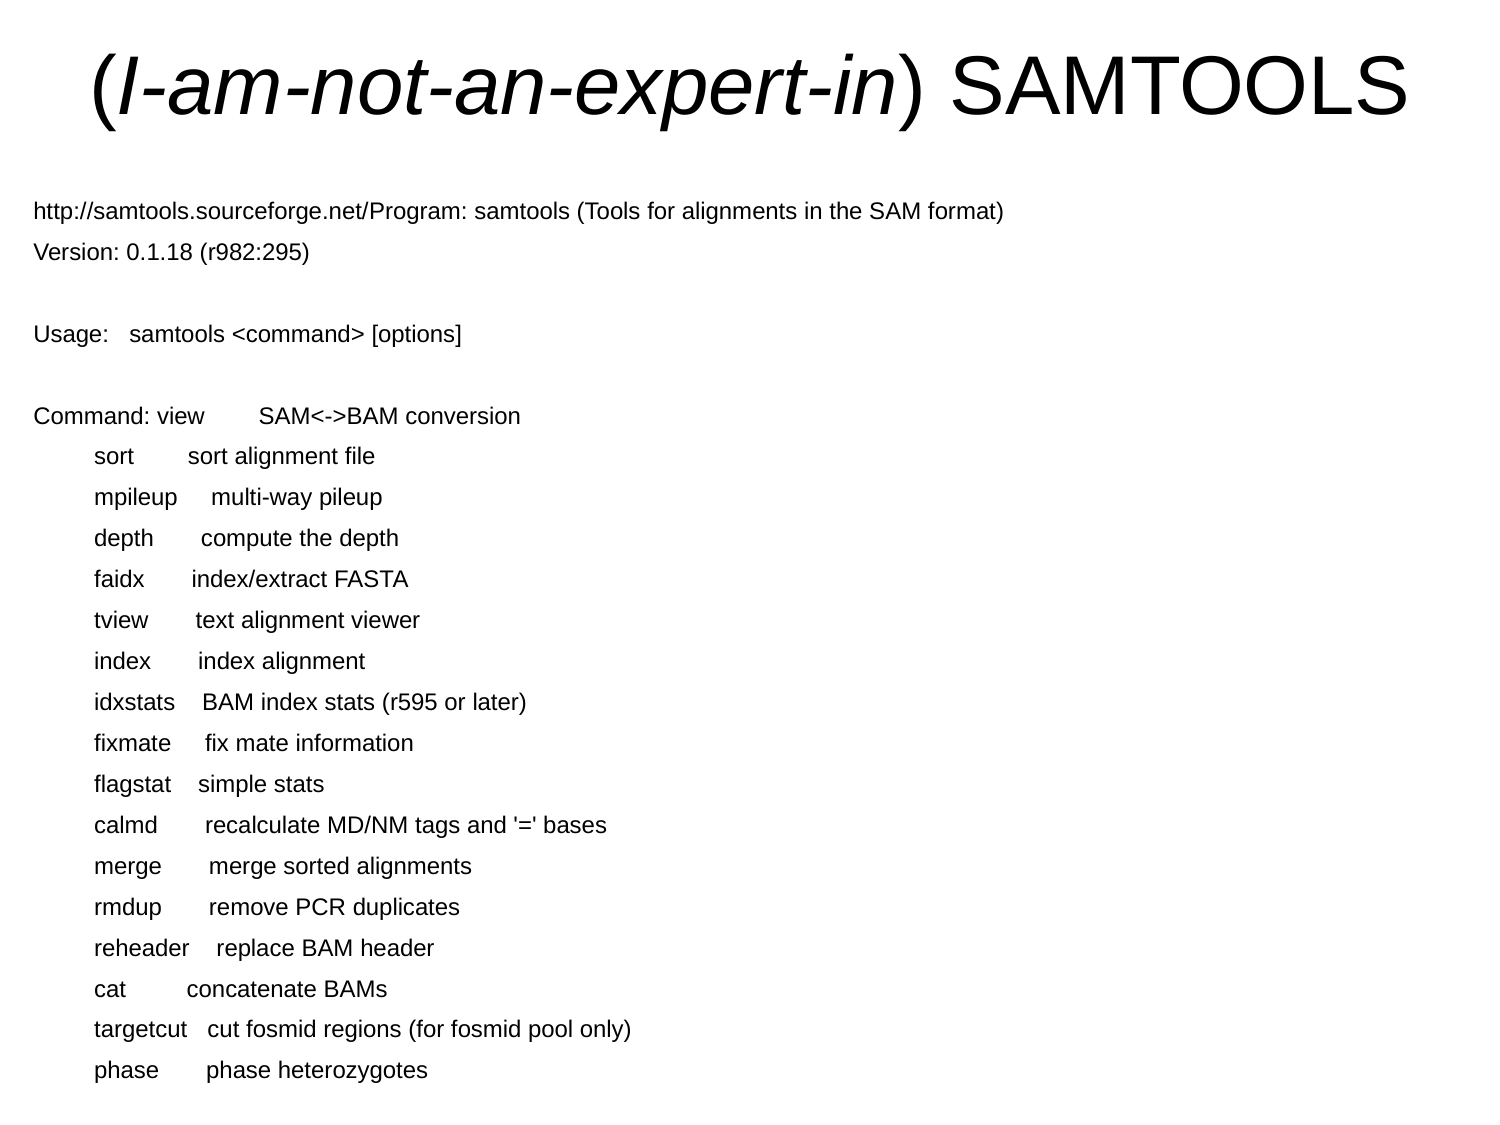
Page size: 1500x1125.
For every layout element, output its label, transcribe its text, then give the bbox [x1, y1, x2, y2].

list http://samtools.sourceforge.net/Program: samtools (Tools for alignments in the SAM format) Version: 0.1.18 (r982:295) Usage: samtools <command> [options] Command: view SAM<->BAM conversion sort sort alignment file mpileup multi-way pileup depth compute the depth faidx index/extract FASTA tview text alignment viewer index index alignment idxstats BAM index stats (r595 or later) fixmate fix mate information flagstat simple stats calmd recalculate MD/NM tags and '=' bases merge merge sorted alignments rmdup remove PCR duplicates reheader replace BAM header cat concatenate BAMs targetcut cut fosmid regions (for fosmid pool only) phase phase heterozygotes [33, 197, 1373, 1088]
title (I-am-not-an-expert-in) SAMTOOLS [75, 0, 1425, 180]
